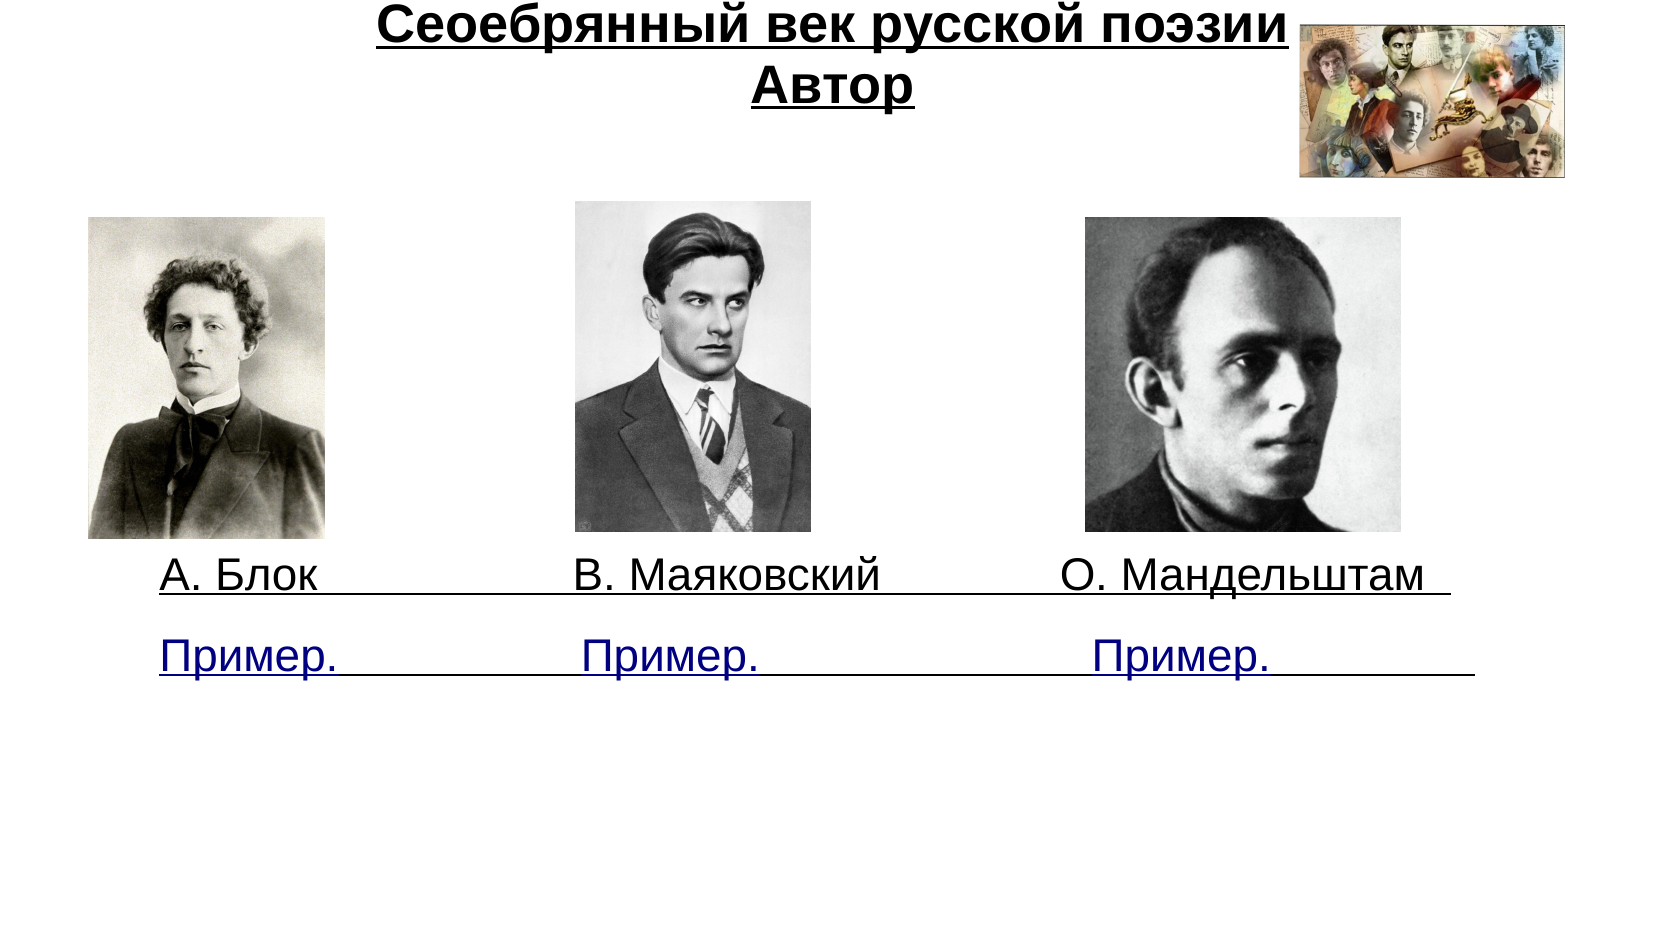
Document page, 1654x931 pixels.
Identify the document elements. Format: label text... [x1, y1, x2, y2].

list А. Блок В. Маяковский О. Мандельштам Пример. Пример. Пример. [88, 235, 1577, 776]
picture [1299, 24, 1565, 178]
picture [575, 201, 811, 532]
picture [88, 217, 325, 539]
title Сеоебрянный век русской поэзии Автор [88, 0, 1577, 235]
picture [1085, 217, 1401, 532]
